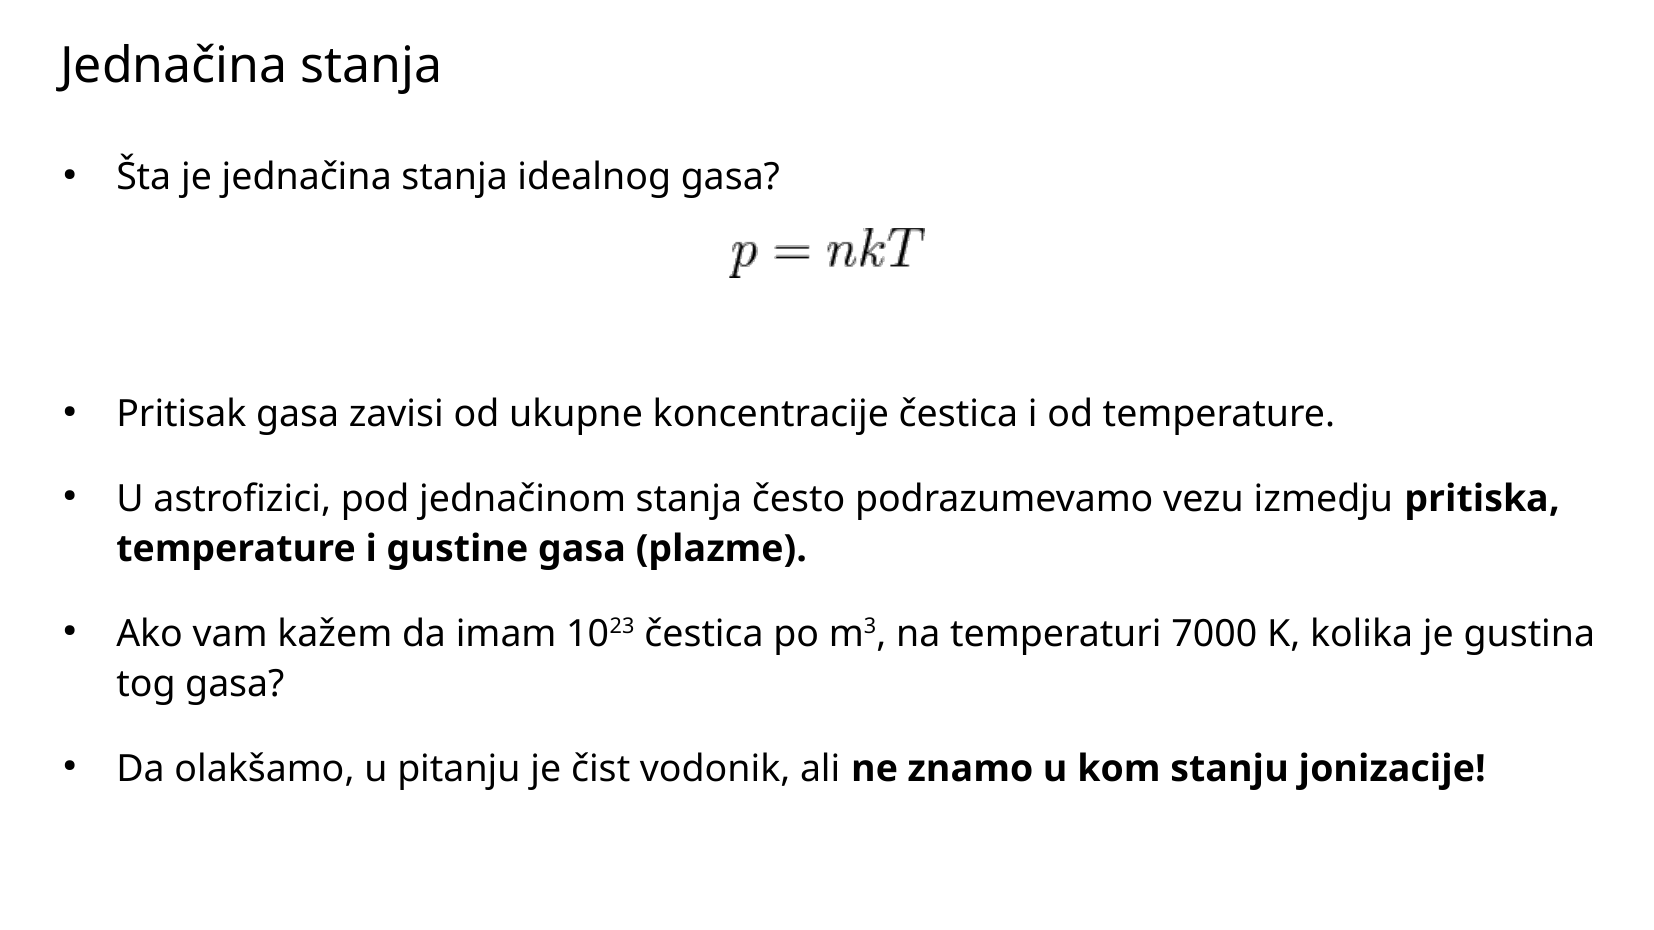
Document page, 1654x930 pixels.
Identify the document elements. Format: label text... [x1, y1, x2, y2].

picture [728, 228, 925, 278]
list Šta je jednačina stanja idealnog gasa? Pritisak gasa zavisi od ukupne koncentracije čestica i od temperature. U astrofizici, pod jednačinom stanja često podrazumevamo vezu izmedju pritiska, temperature i gustine gasa (plazme). Ako vam kažem da imam 1023 čestica po m3, na temperaturi 7000 K, kolika je gustina tog gasa? Da olakšamo, u pitanju je čist vodonik, ali ne znamo u kom stanju jonizacije! [45, 149, 1635, 880]
title Jednačina stanja [59, 13, 1648, 113]
